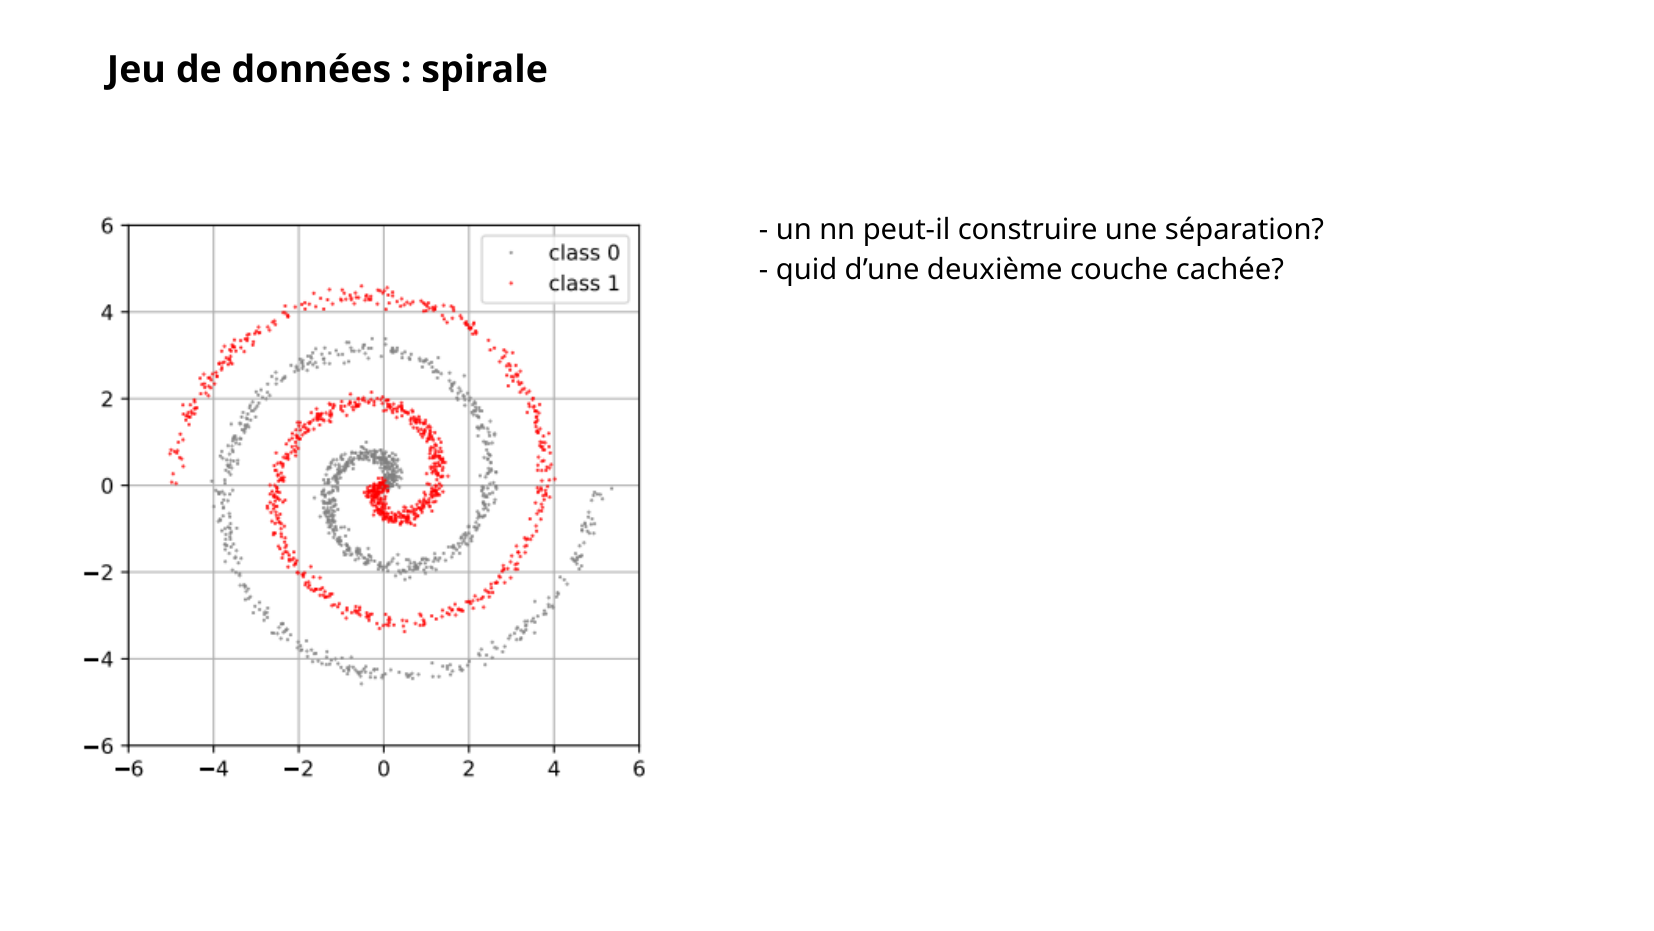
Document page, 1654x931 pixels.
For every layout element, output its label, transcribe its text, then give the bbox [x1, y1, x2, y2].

picture [61, 203, 662, 804]
text_box Jeu de données : spirale [41, 35, 615, 177]
text_box - un nn peut-il construire une séparation? - quid d’une deuxième couche cachée? [744, 200, 1418, 282]
